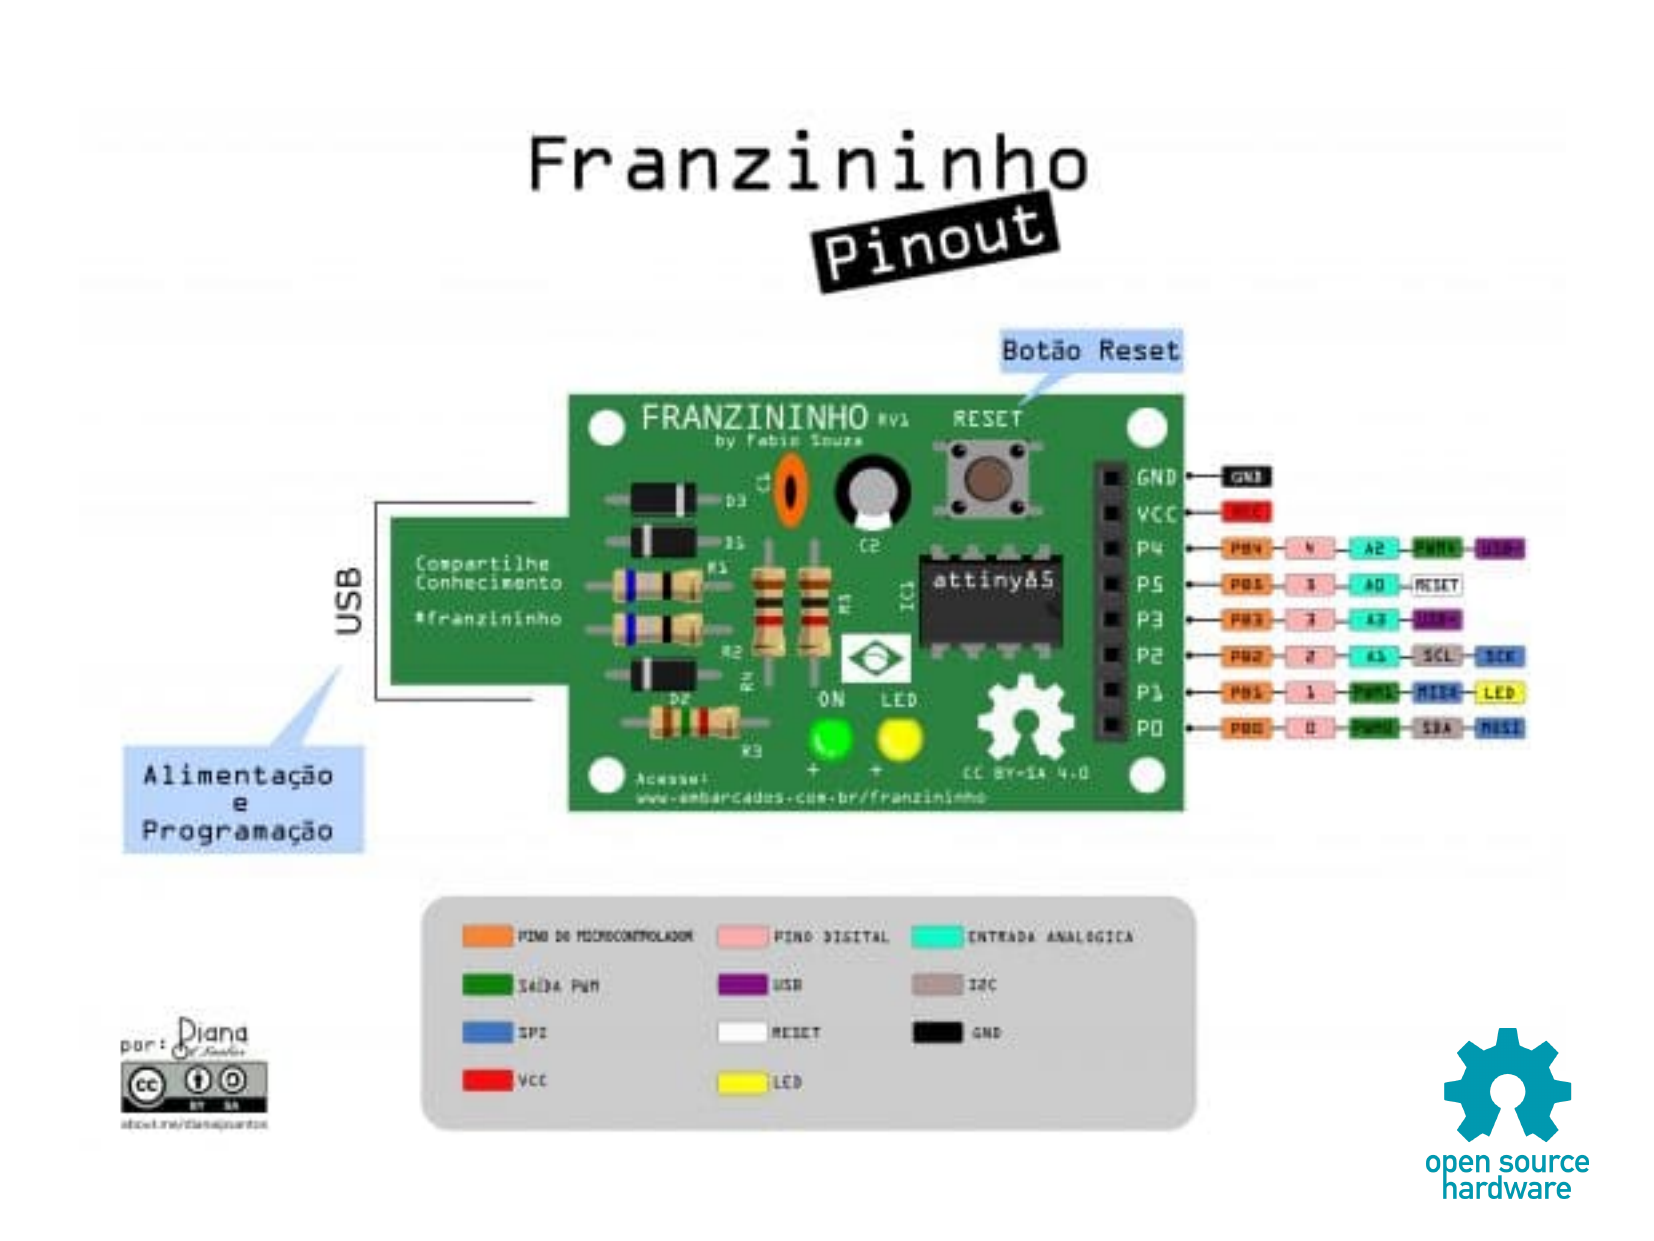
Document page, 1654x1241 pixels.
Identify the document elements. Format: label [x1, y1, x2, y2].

picture [79, 67, 1589, 1199]
